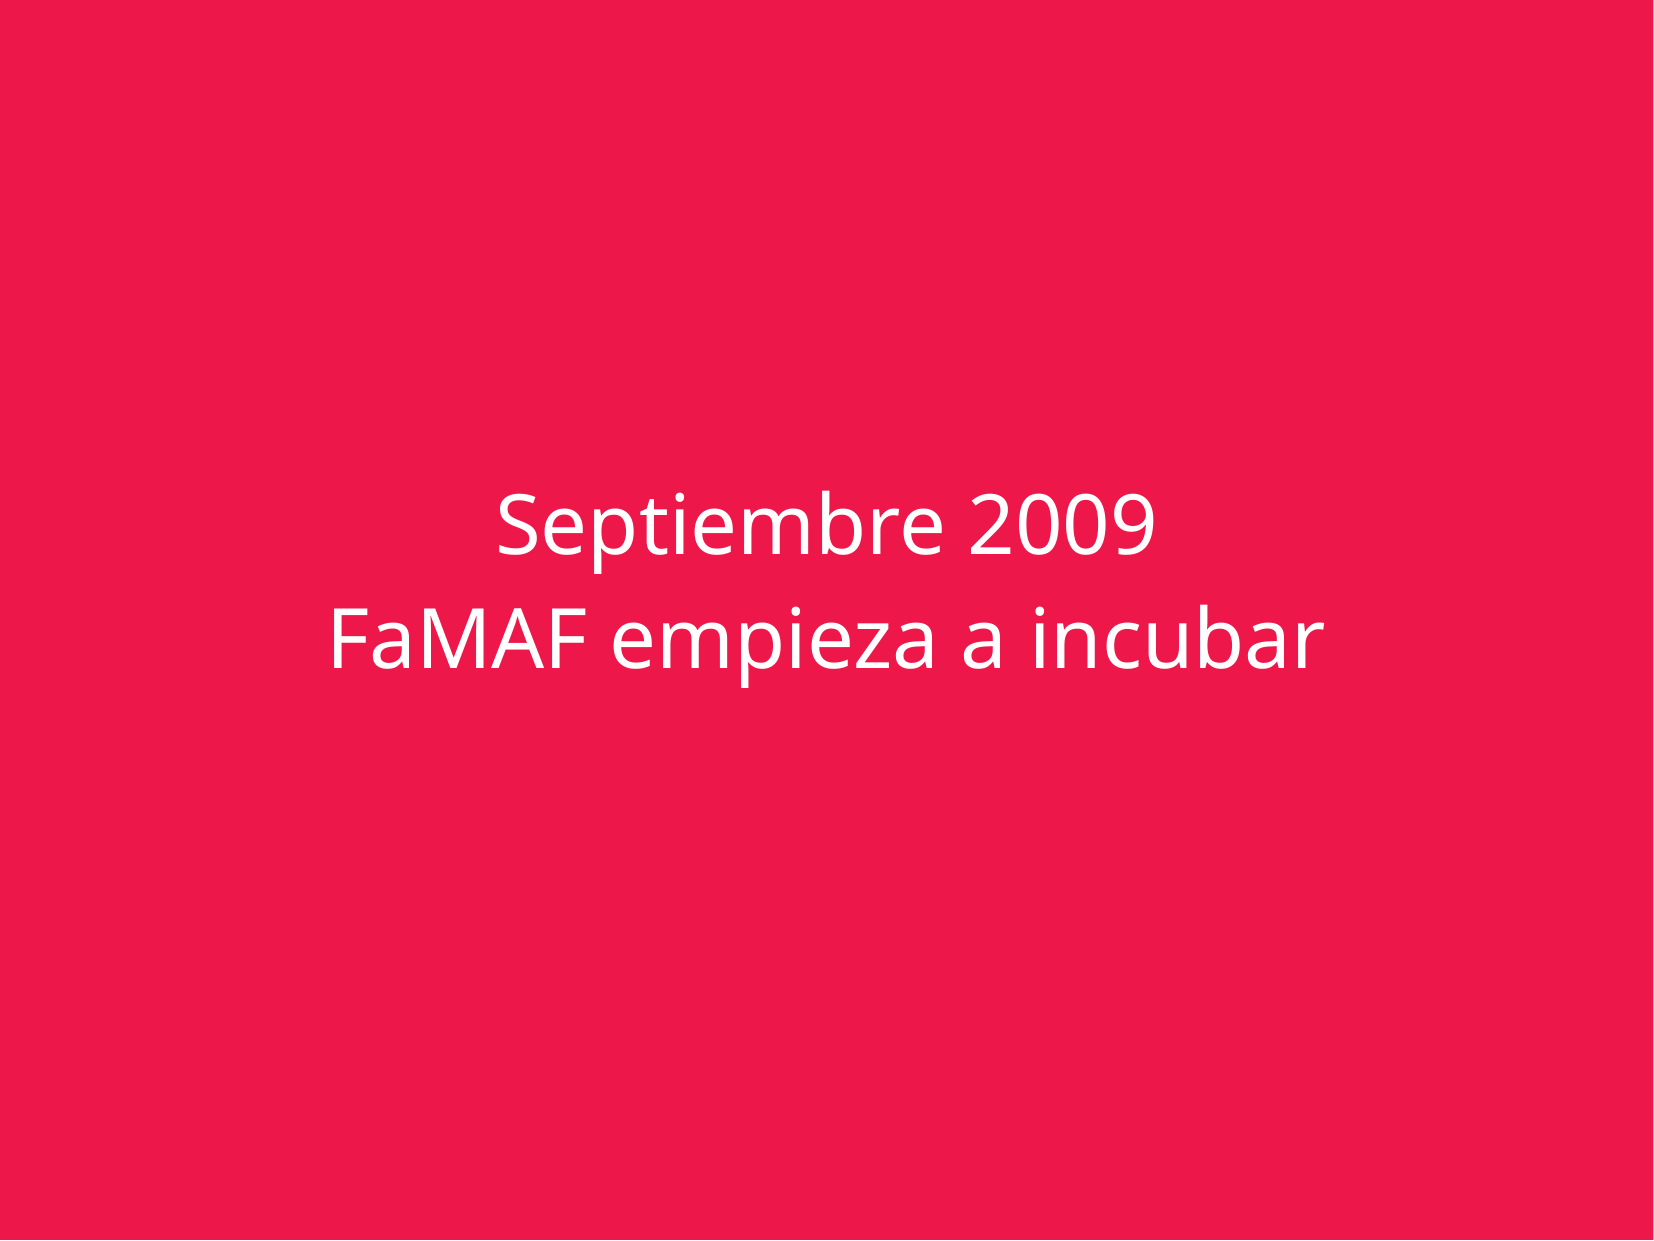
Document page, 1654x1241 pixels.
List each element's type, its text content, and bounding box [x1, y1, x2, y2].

subtitle Septiembre 2009 FaMAF empieza a incubar [82, 56, 1571, 1102]
